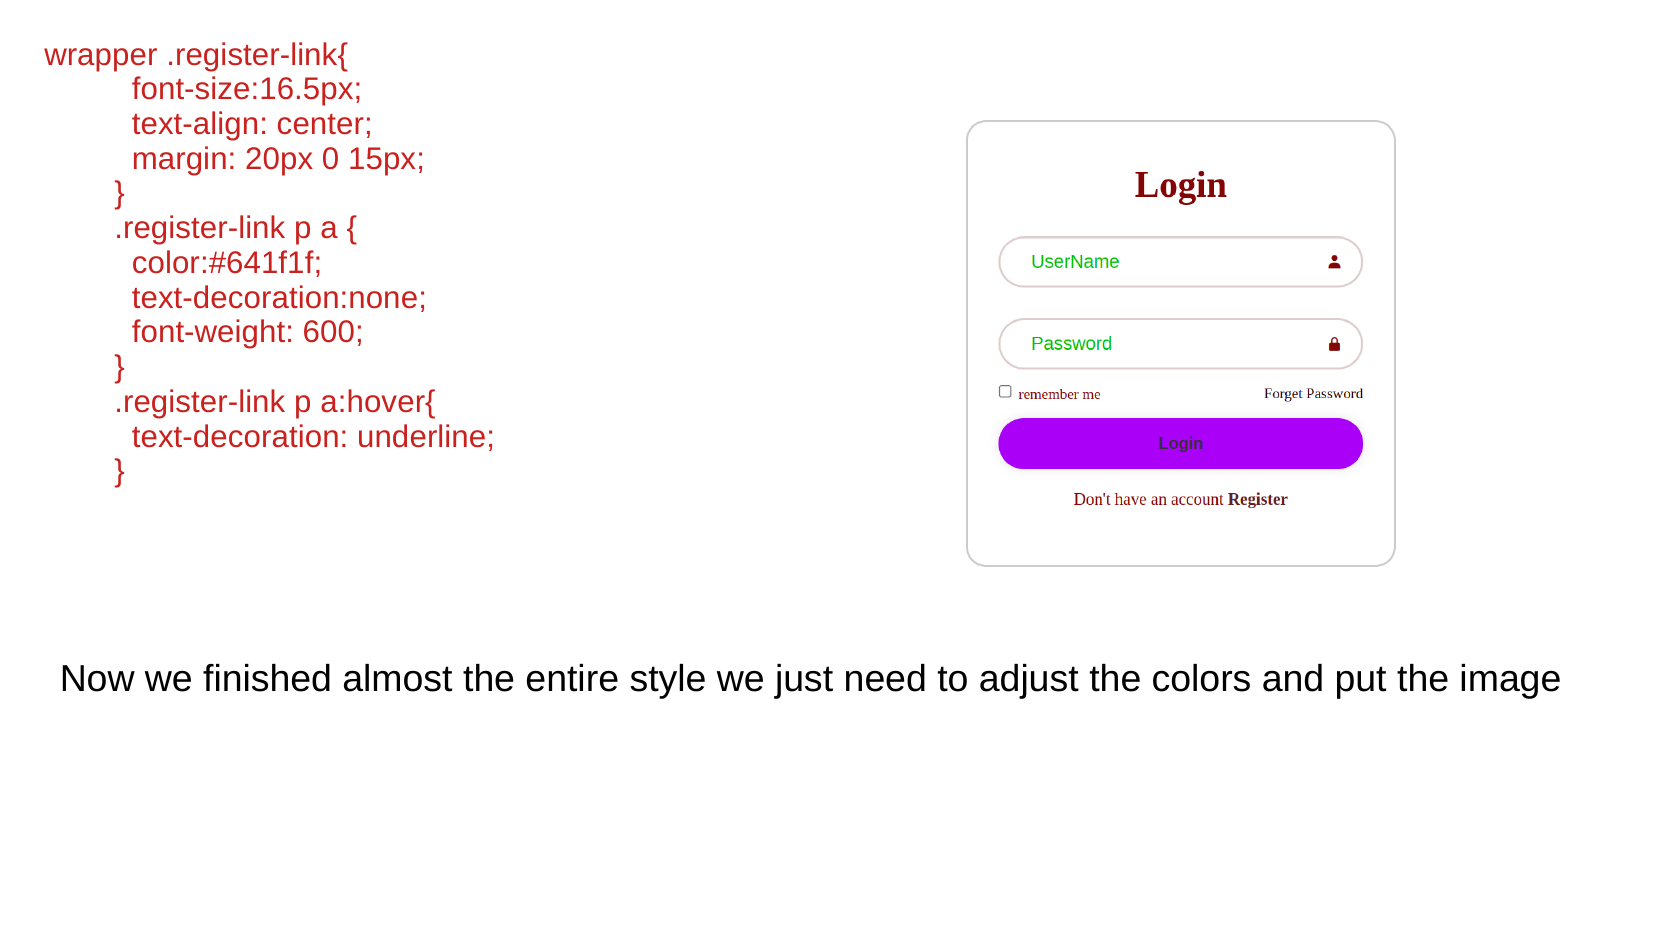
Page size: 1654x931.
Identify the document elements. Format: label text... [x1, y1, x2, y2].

text_box wrapper .register-link{ font-size:16.5px; text-align: center; margin: 20px 0 15px; } .register-link p a { color:#641f1f; text-decoration:none; font-weight: 600; } .register-link p a:hover{ text-decoration: underline; } [29, 29, 511, 496]
text_box Now we finished almost the entire style we just need to adjust the colors and put the image [45, 649, 1588, 707]
picture [826, 29, 1565, 626]
